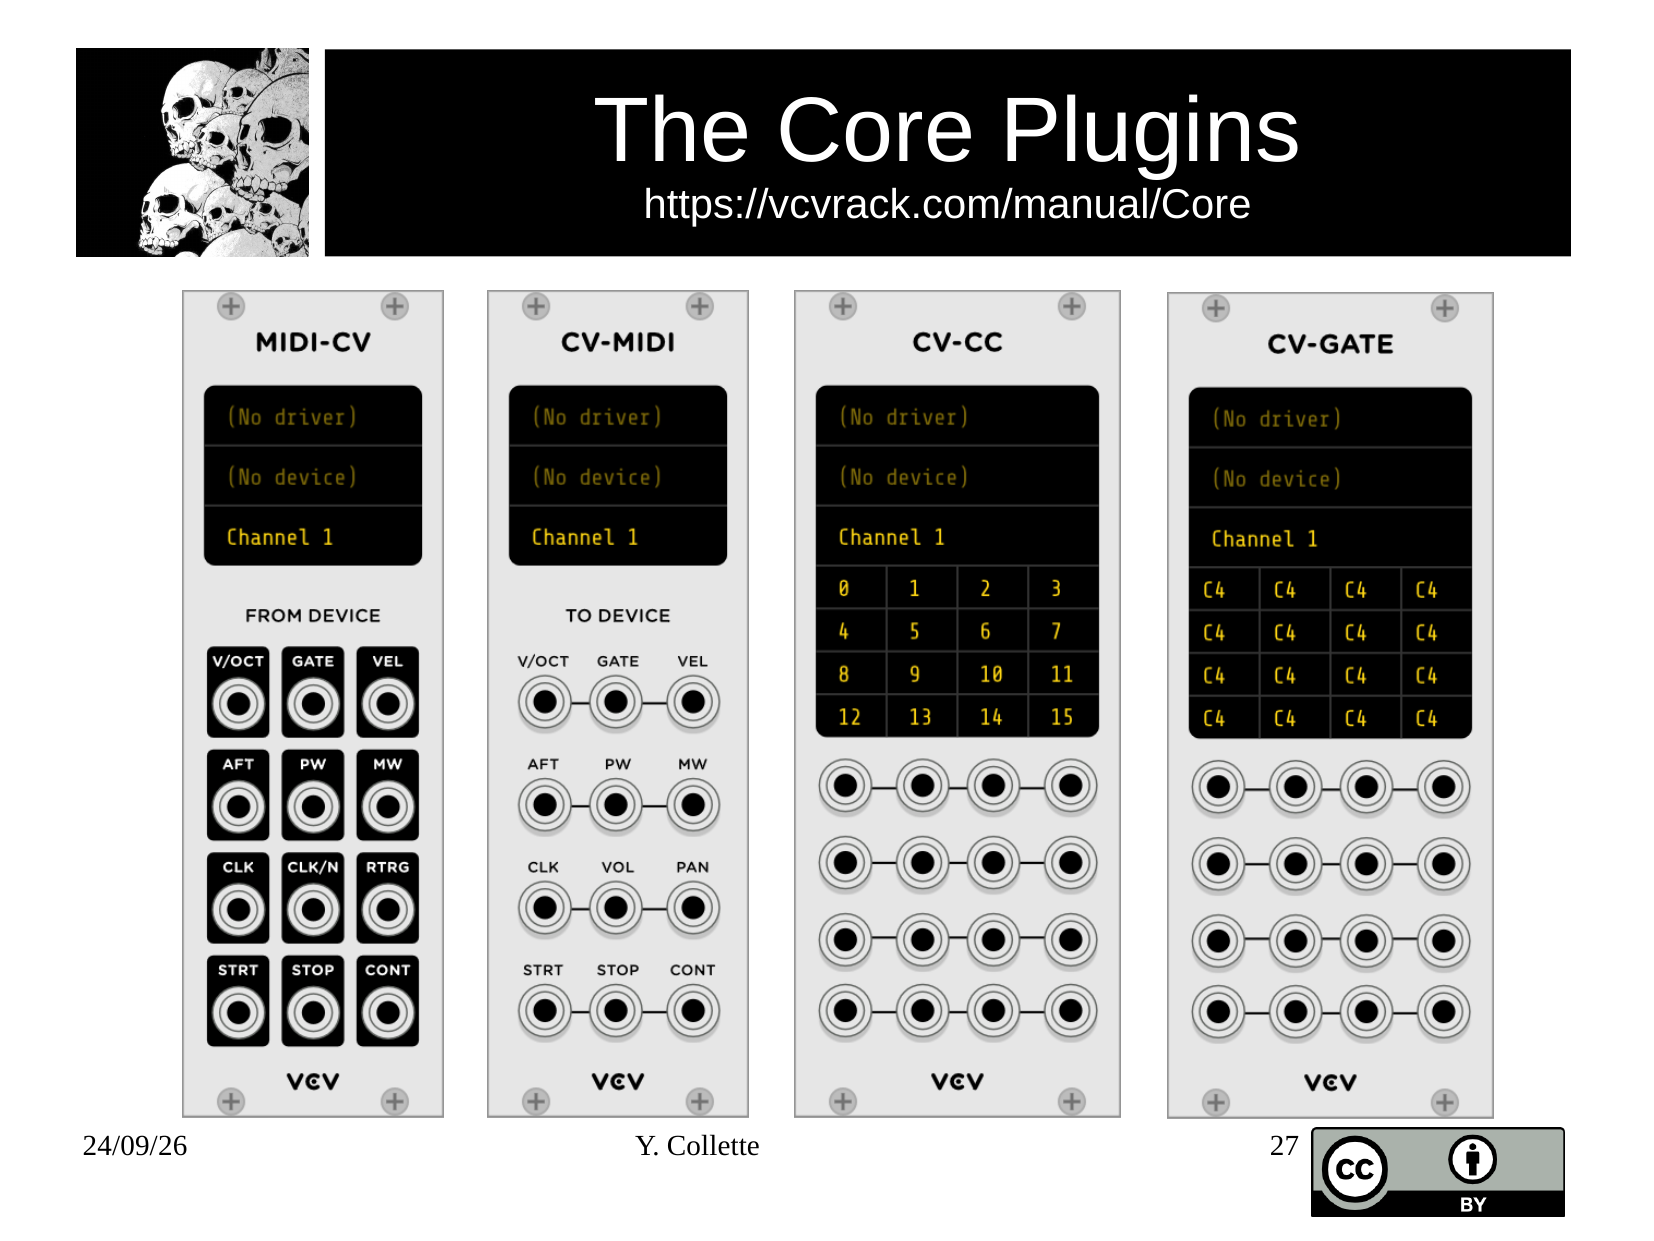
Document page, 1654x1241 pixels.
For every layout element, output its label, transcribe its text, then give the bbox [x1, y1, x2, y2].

title The Core Plugins https://vcvrack.com/manual/Core [324, 49, 1571, 257]
picture [1167, 292, 1494, 1119]
picture [182, 290, 444, 1118]
picture [487, 290, 749, 1118]
picture [794, 290, 1121, 1118]
picture [76, 48, 309, 257]
picture [1311, 1127, 1565, 1217]
